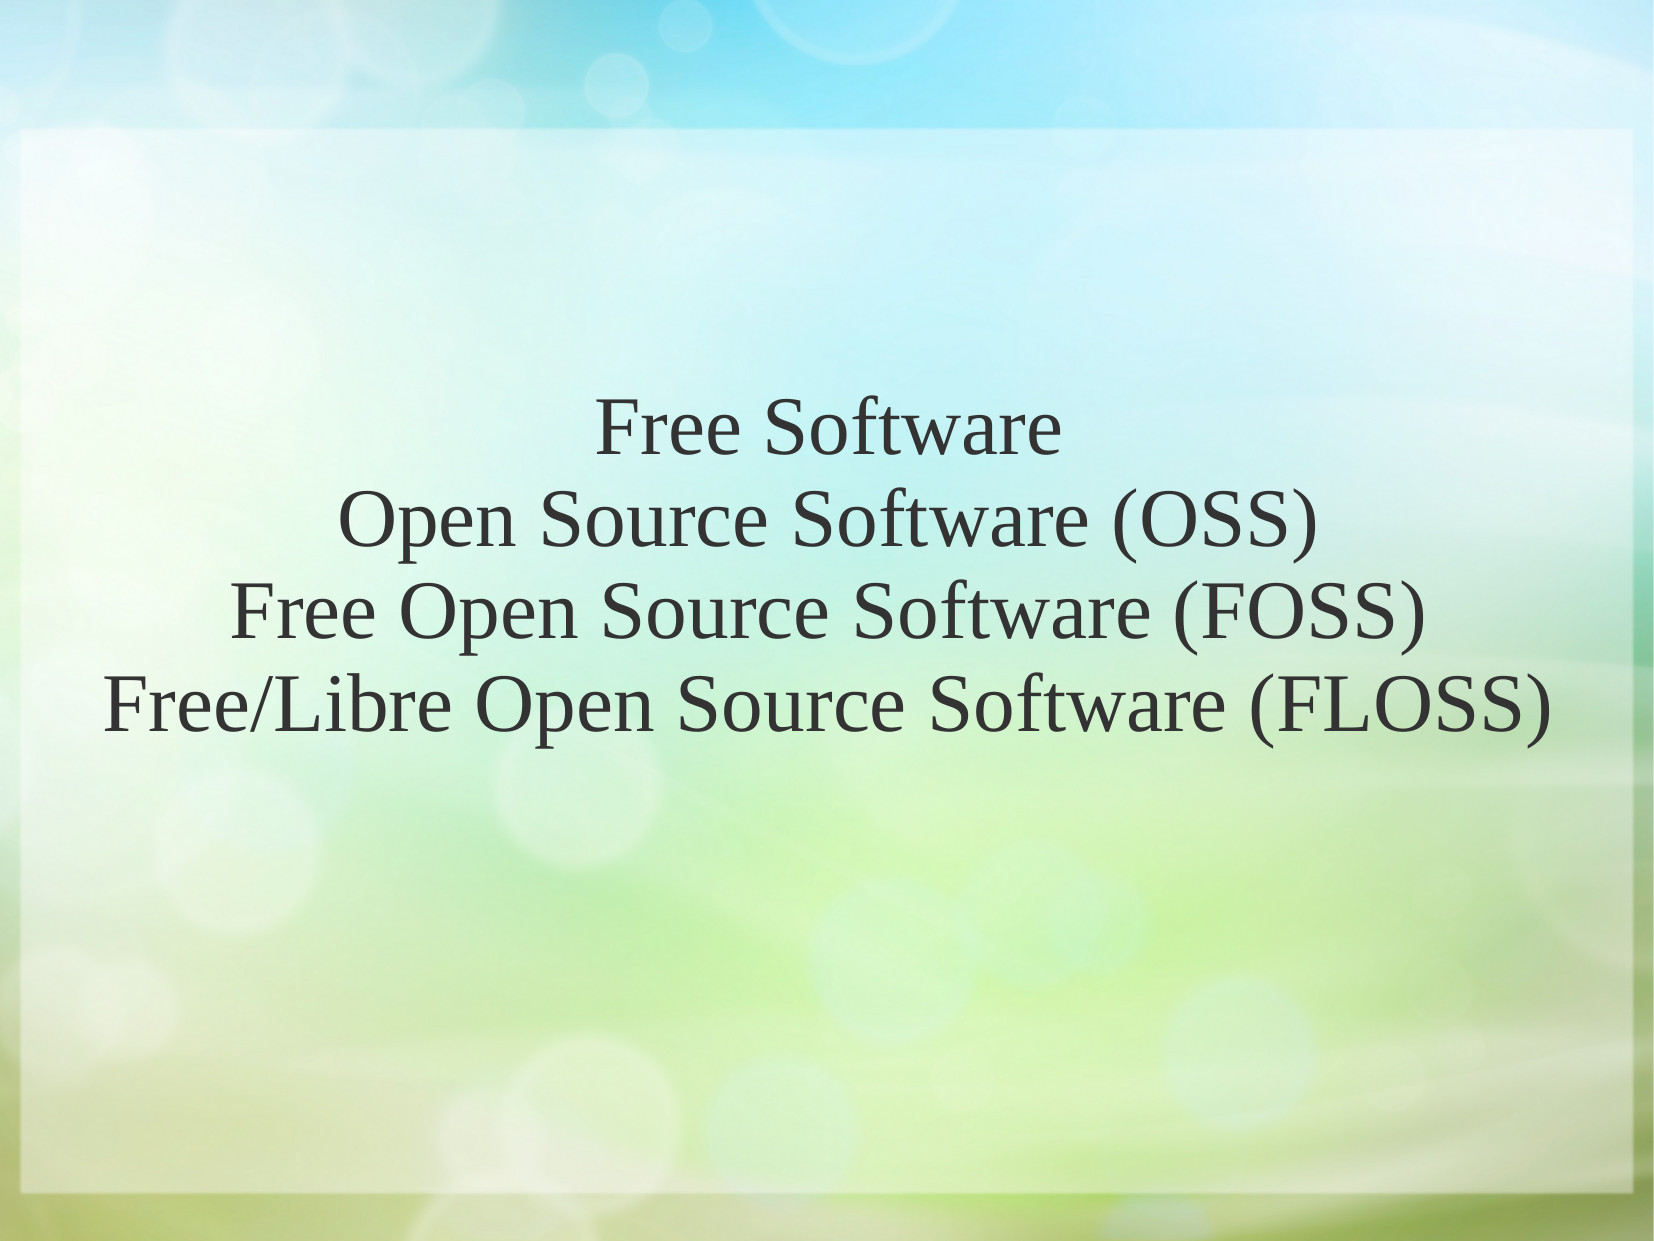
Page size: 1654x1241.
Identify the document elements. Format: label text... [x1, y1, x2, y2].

picture [0, 0, 1654, 1241]
subtitle Free Software Open Source Software (OSS) Free Open Source Software (FOSS) Free/Libre Open Source Software (FLOSS) [82, 283, 1576, 846]
